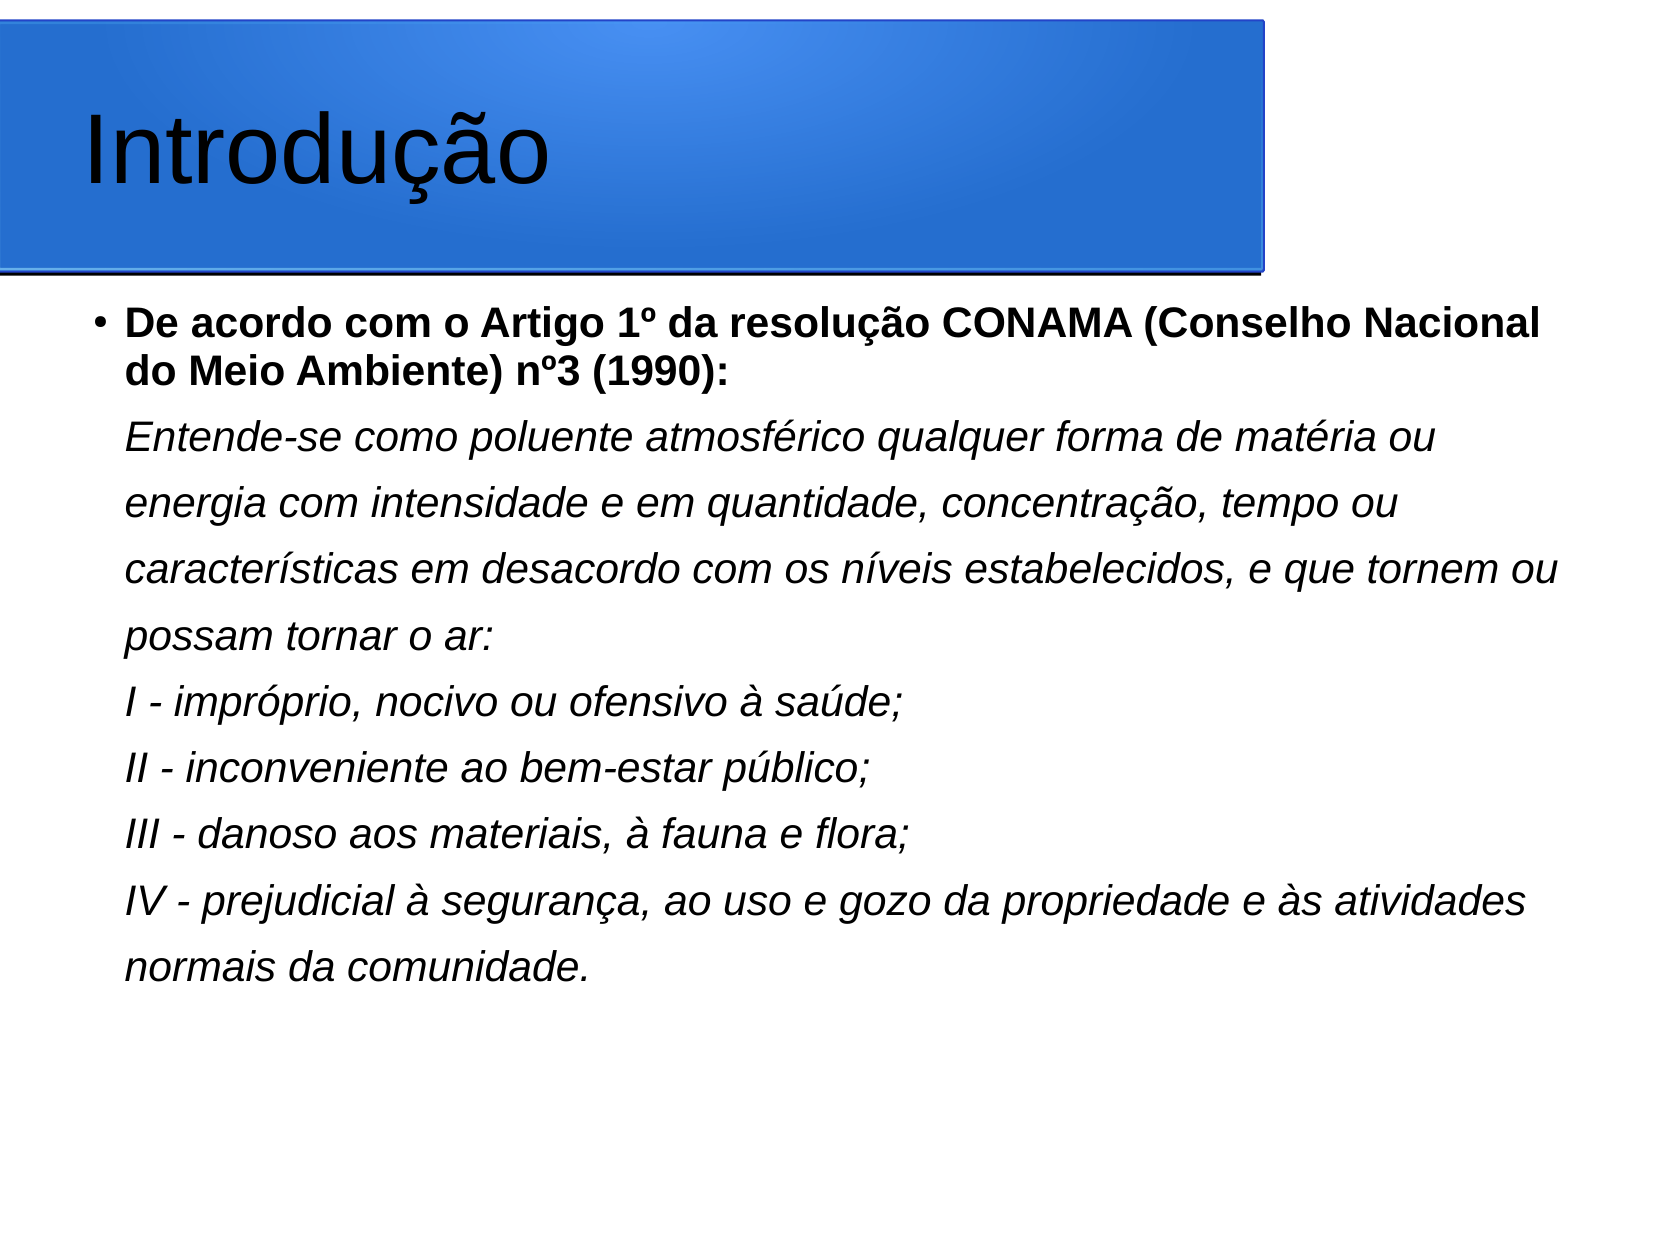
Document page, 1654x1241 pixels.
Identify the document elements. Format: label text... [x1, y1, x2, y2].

list De acordo com o Artigo 1º da resolução CONAMA (Conselho Nacional do Meio Ambiente) nº3 (1990): Entende-se como poluente atmosférico qualquer forma de matéria ou energia com intensidade e em quantidade, concentração, tempo ou características em desacordo com os níveis estabelecidos, e que tornem ou possam tornar o ar: I - impróprio, nocivo ou ofensivo à saúde; II - inconveniente ao bem-estar público; III - danoso aos materiais, à fauna e flora; IV - prejudicial à segurança, ao uso e gozo da propriedade e às atividades normais da comunidade. [82, 299, 1571, 1019]
title Introdução [82, 47, 1235, 252]
